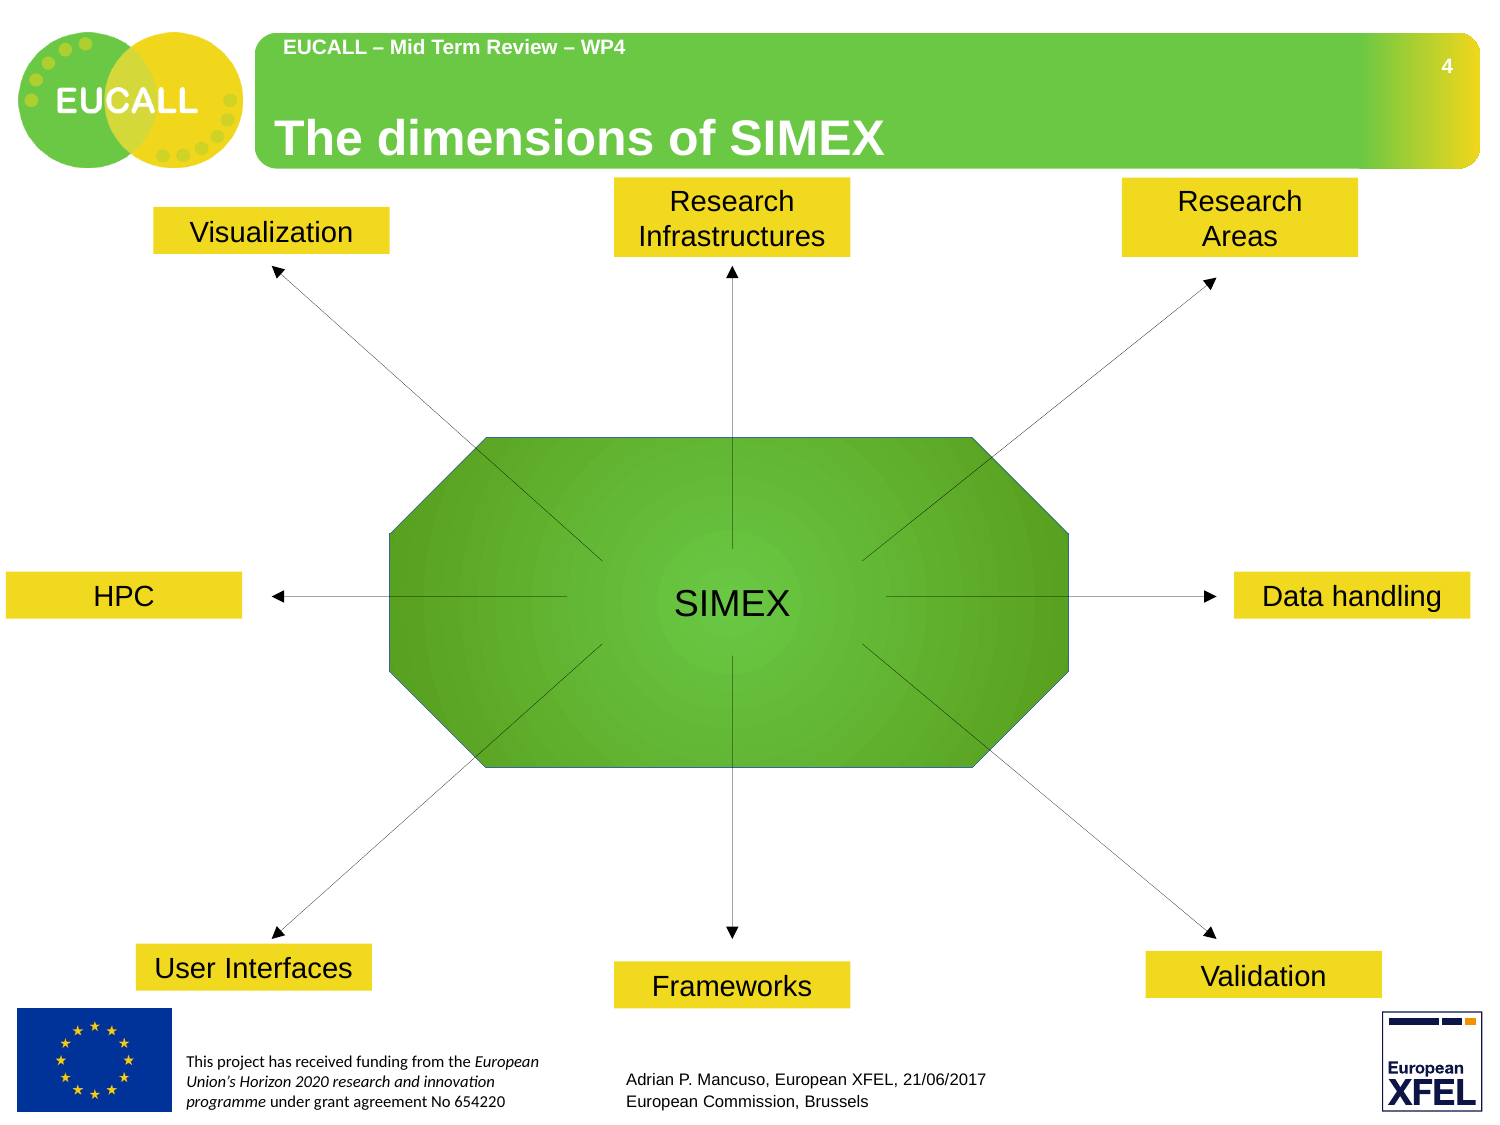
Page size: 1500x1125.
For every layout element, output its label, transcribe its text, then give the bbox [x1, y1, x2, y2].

text_box Data handling [1234, 571, 1471, 619]
text_box HPC [5, 571, 243, 619]
picture [18, 32, 243, 168]
text_box Visualization [153, 206, 390, 254]
text_box SIMEX [614, 572, 851, 630]
picture [17, 1008, 172, 1112]
text_box [389, 437, 1069, 768]
text_box Frameworks [614, 961, 851, 1009]
text_box User Interfaces [135, 943, 372, 991]
text_box Research Infrastructures [614, 177, 851, 257]
text_box The dimensions of SIMEX [262, 104, 1458, 166]
text_box Research Areas [1121, 177, 1359, 257]
text_box Validation [1145, 950, 1382, 998]
